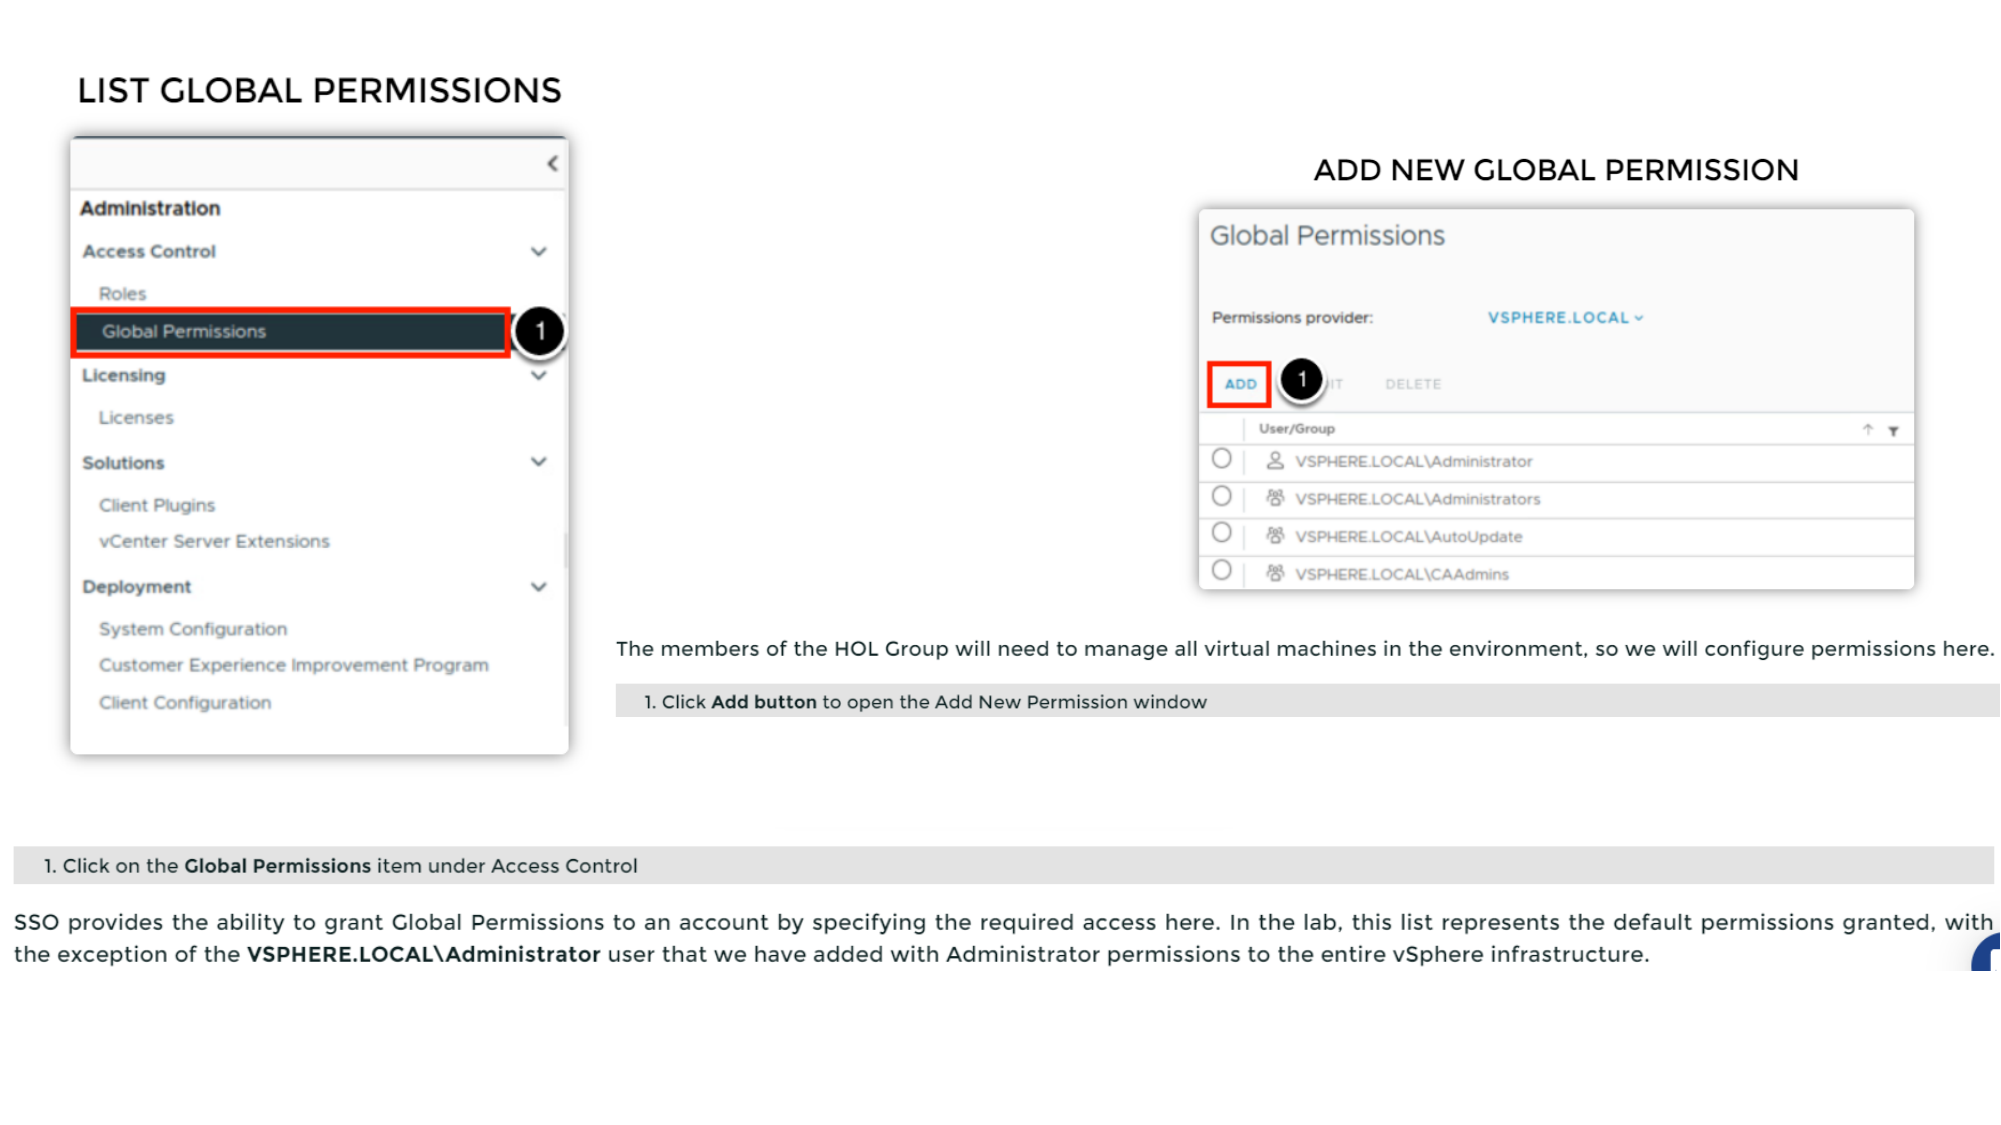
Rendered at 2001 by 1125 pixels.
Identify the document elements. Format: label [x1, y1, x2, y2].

picture [603, 146, 2000, 717]
picture [0, 827, 2000, 972]
picture [48, 45, 595, 787]
